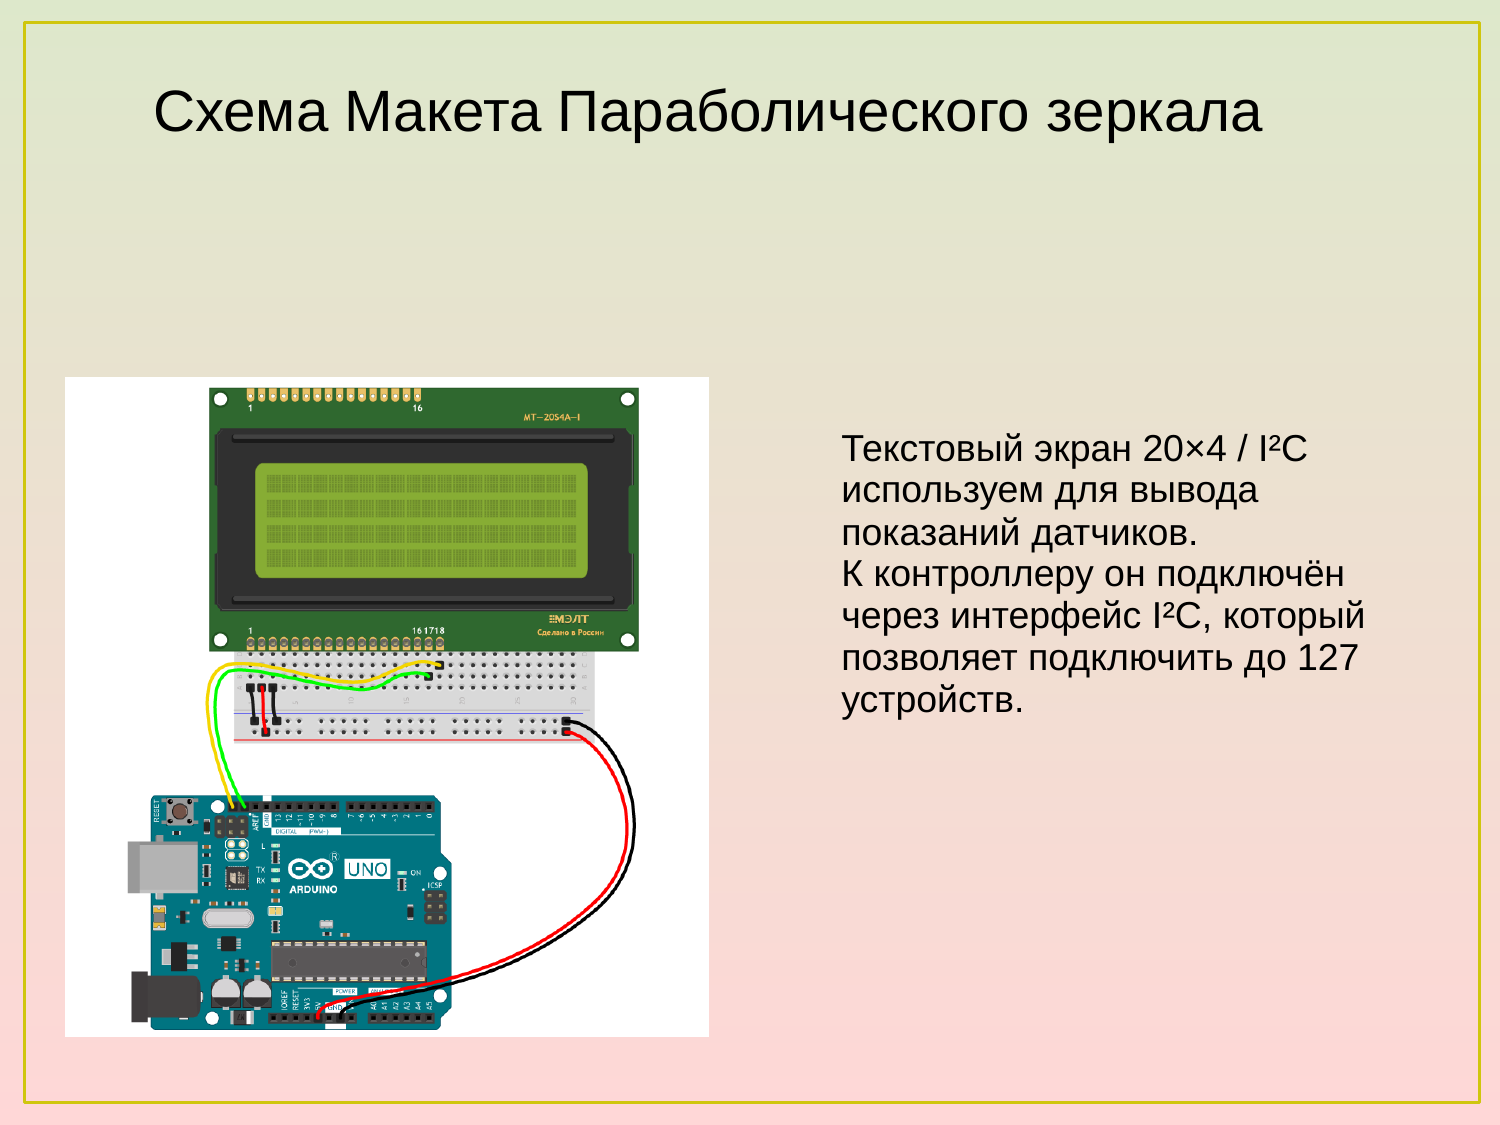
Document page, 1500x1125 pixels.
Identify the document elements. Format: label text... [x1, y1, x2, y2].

text_box Текстовый экран 20×4 / I²C используем для вывода показаний датчиков. К контроллеру он подключён через интерфейс I²C, который позволяет подключить до 127 устройств. [826, 419, 1418, 733]
text_box Схема Макета Параболического зеркала [129, 70, 1288, 151]
picture [65, 377, 709, 1037]
